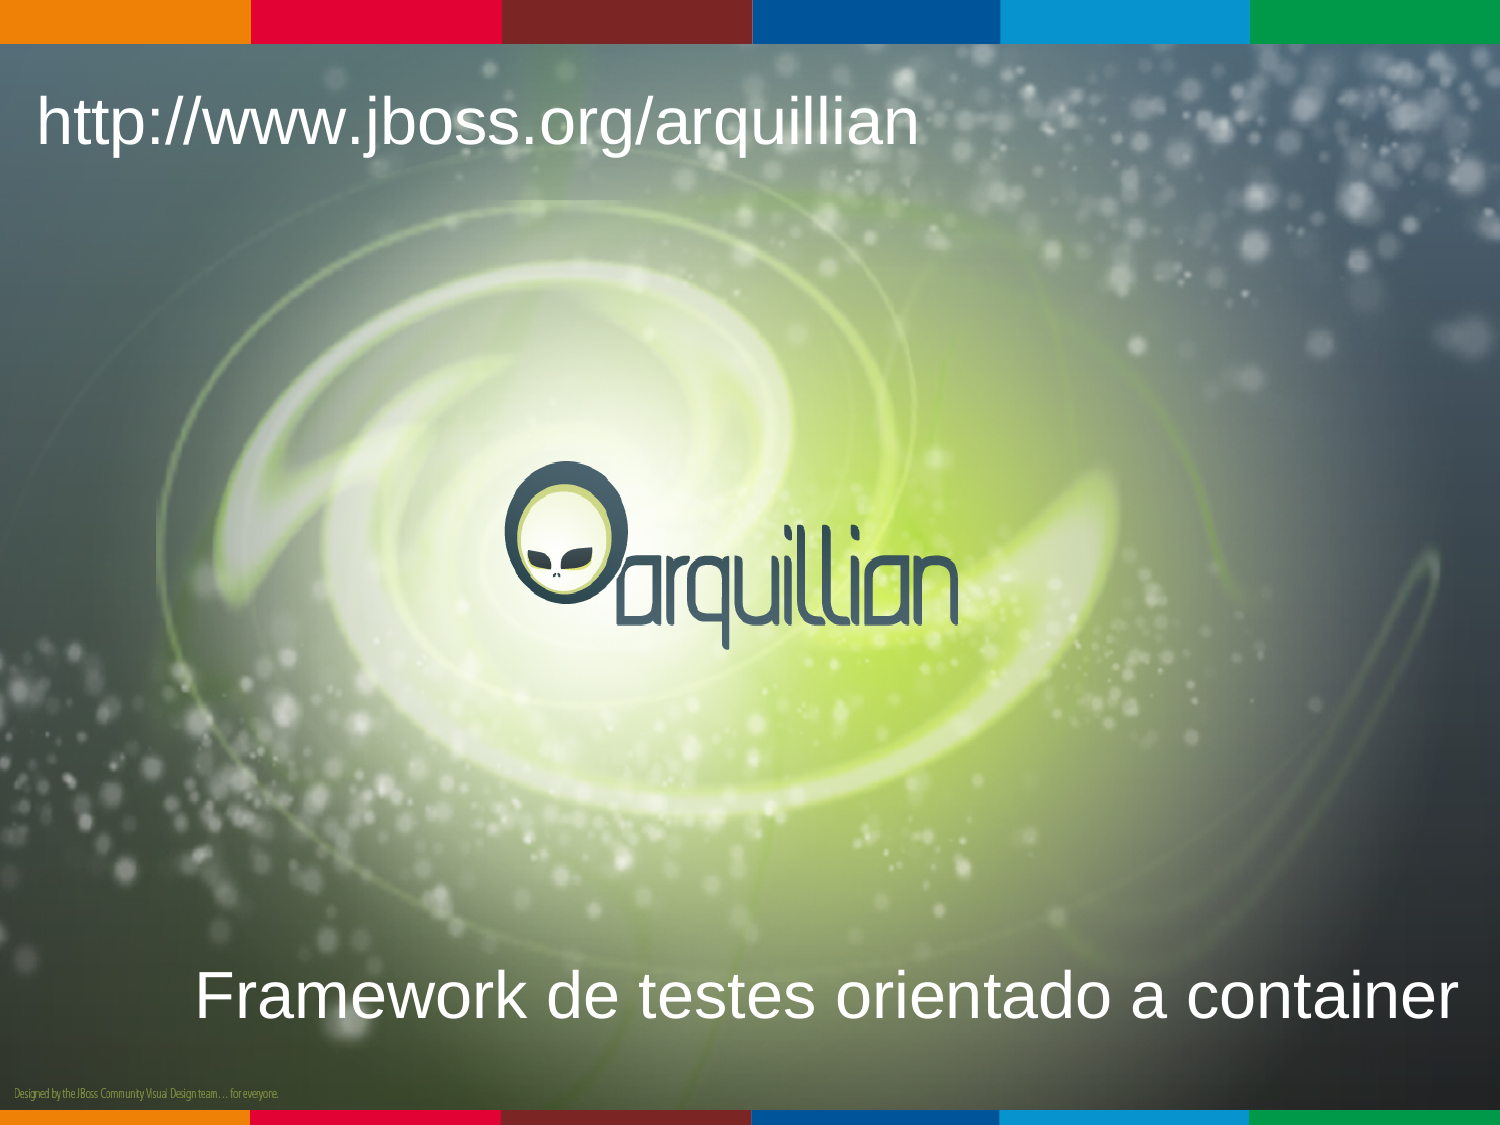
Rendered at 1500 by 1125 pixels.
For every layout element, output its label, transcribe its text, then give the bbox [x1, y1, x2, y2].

text_box Framework de testes orientado a container [180, 945, 1500, 1040]
picture [0, 44, 1500, 1111]
text_box http://www.jboss.org/arquillian [21, 70, 1291, 165]
